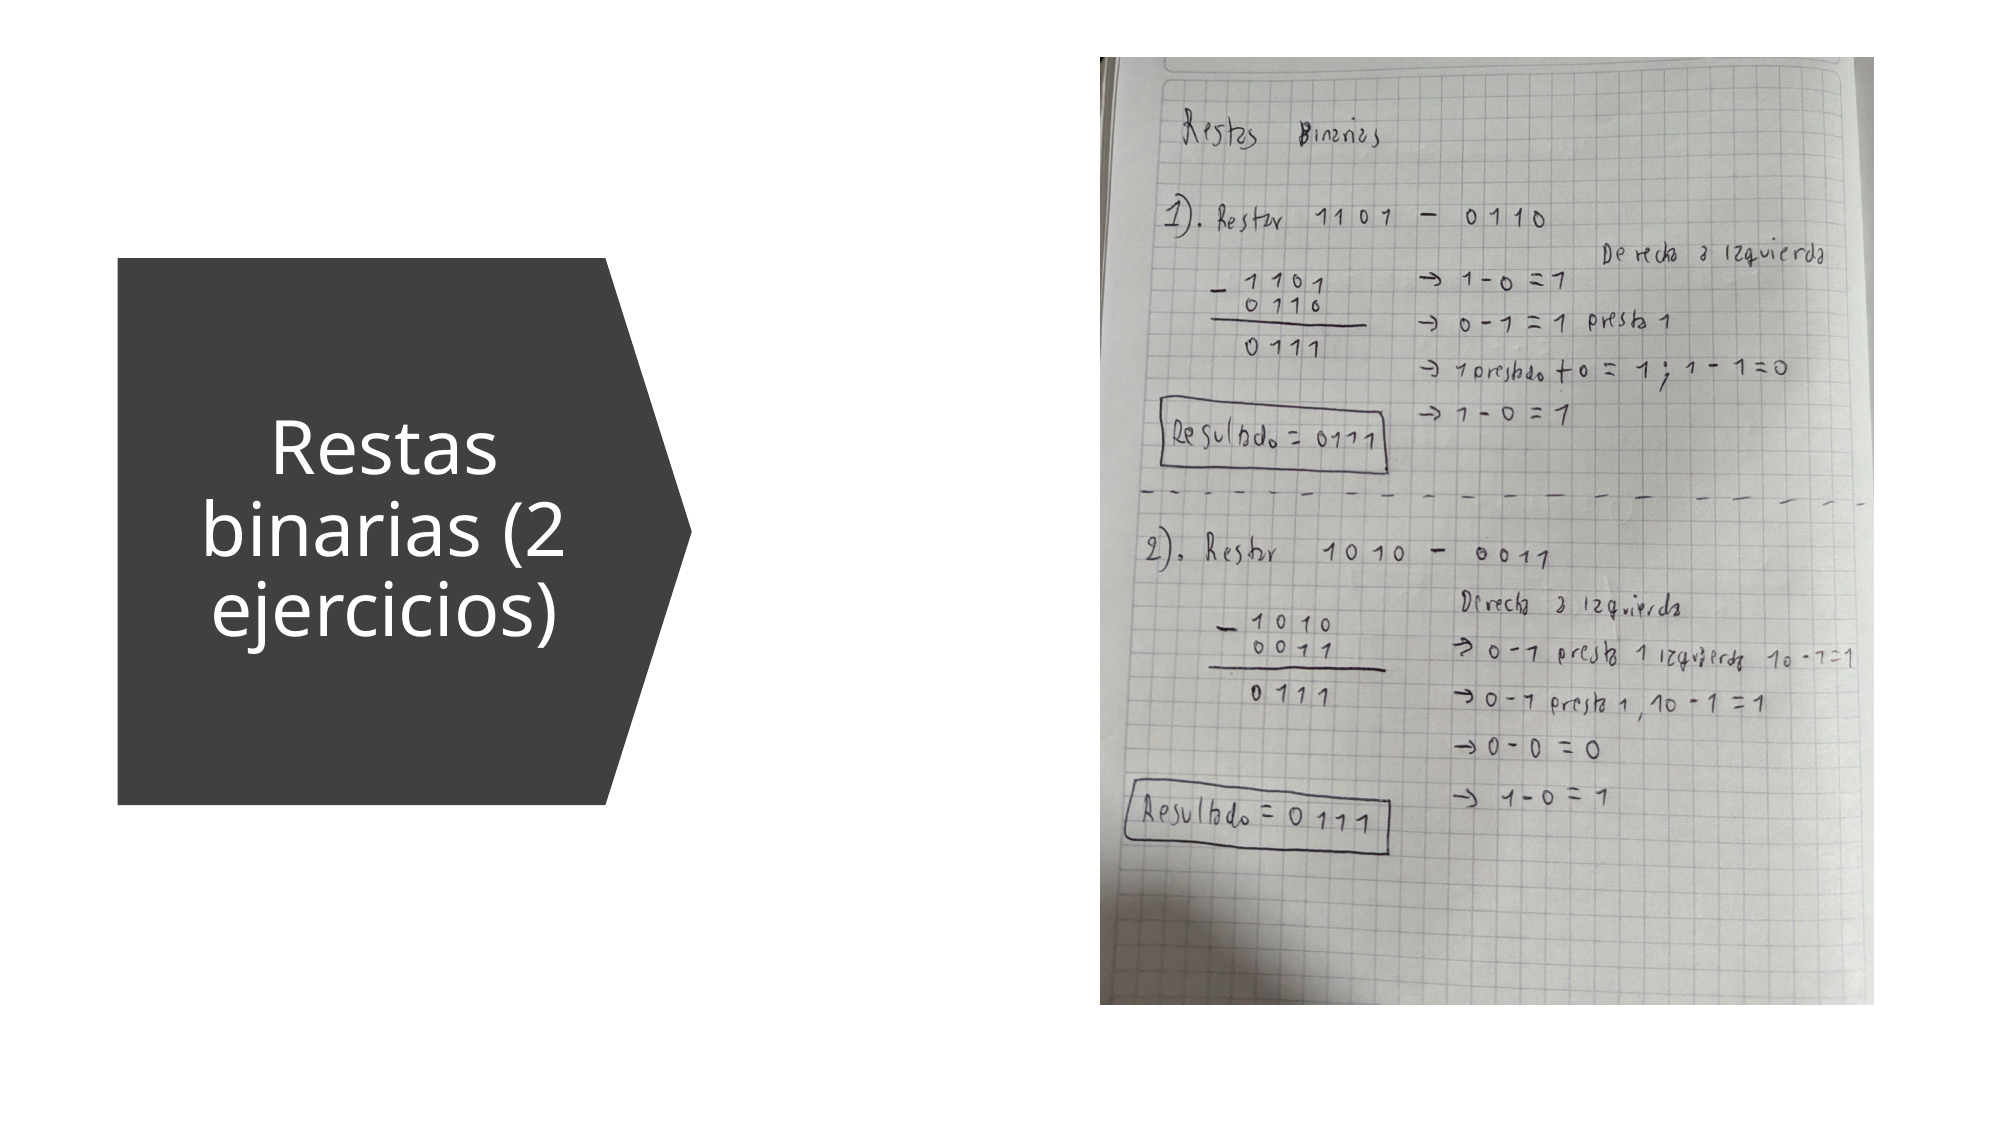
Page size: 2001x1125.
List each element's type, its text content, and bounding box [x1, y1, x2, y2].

title Restas binarias (2 ejercicios) [168, 322, 601, 741]
picture [1100, 57, 1874, 1005]
text_box [117, 258, 692, 806]
